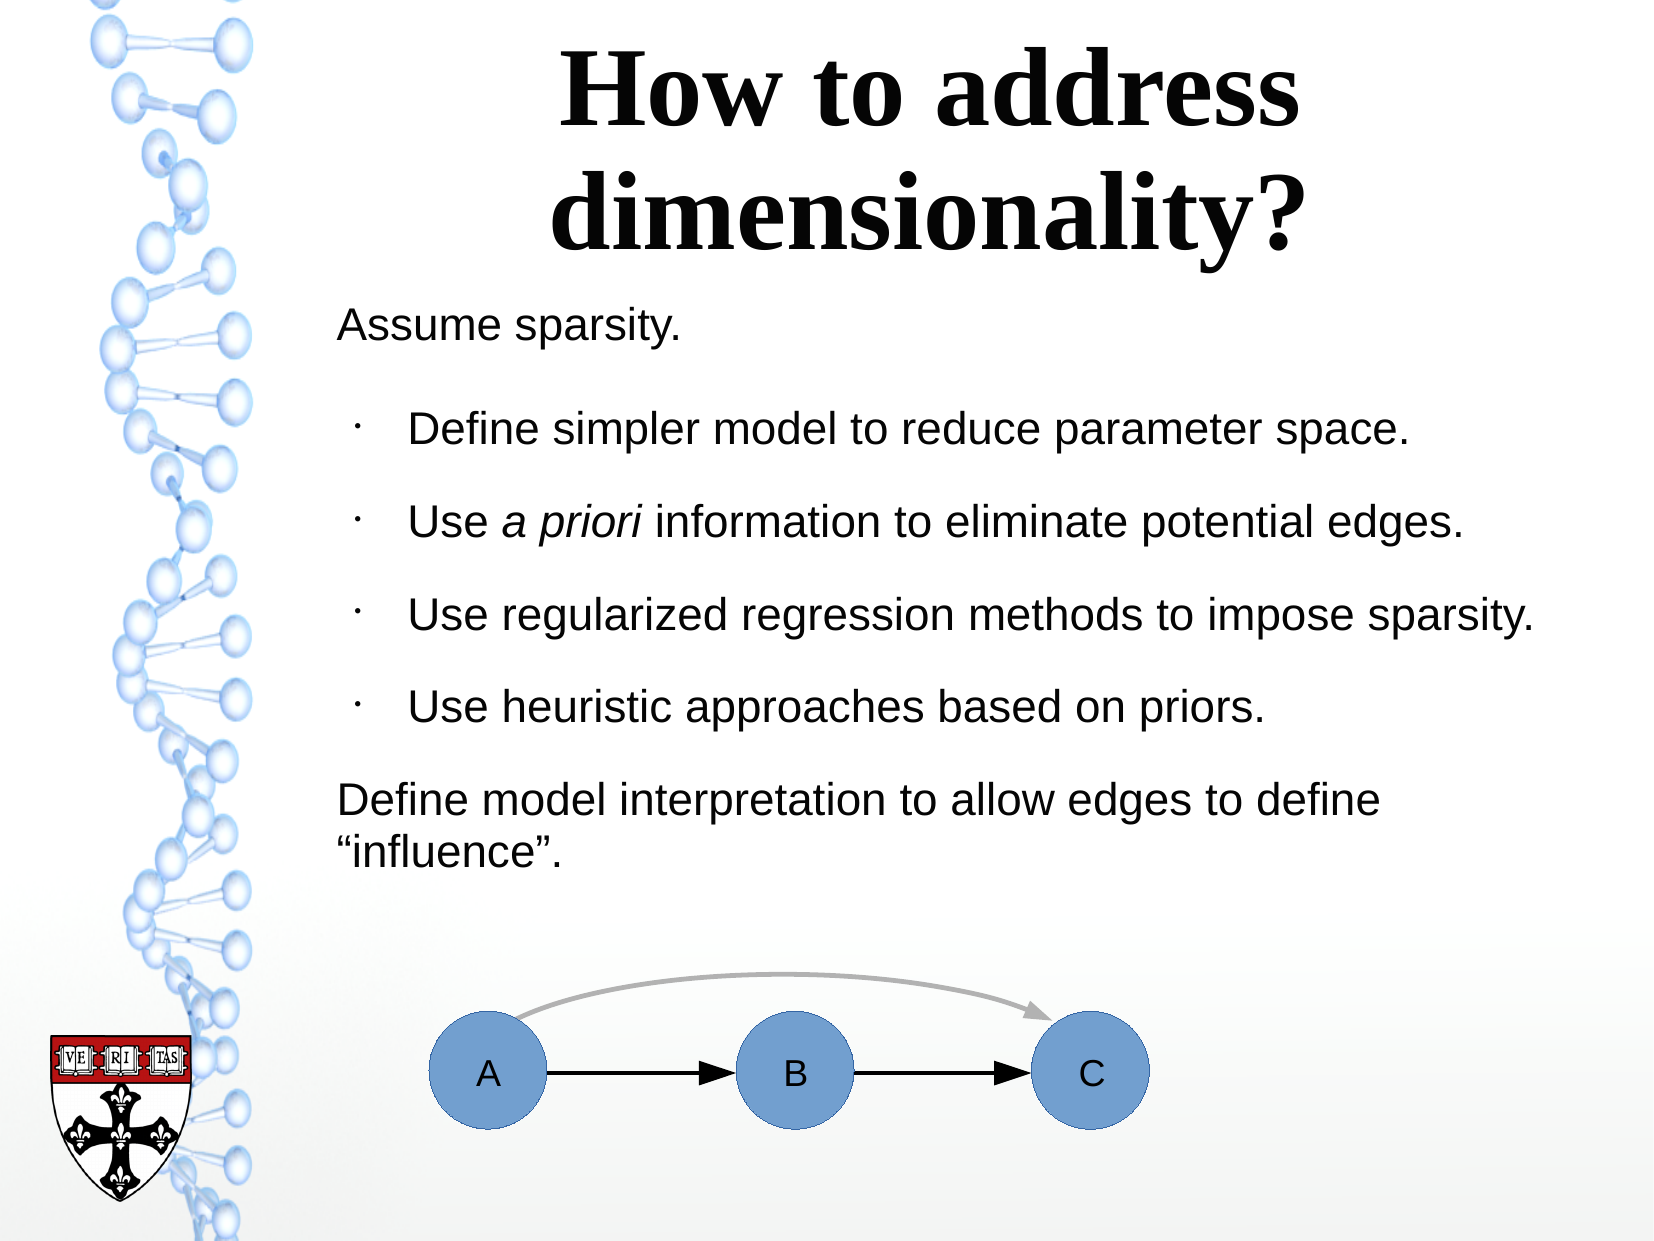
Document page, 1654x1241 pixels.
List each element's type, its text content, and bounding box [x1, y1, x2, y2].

text_box [1031, 1011, 1150, 1130]
text_box A [461, 1045, 516, 1102]
title How to address dimensionality? [265, 24, 1595, 275]
text_box C [1063, 1045, 1121, 1102]
text_box [736, 1011, 855, 1130]
picture [0, 0, 1654, 1241]
list Assume sparsity. Define simpler model to reduce parameter space. Use a priori information to eliminate potential edges. Use regularized regression methods to impose sparsity. Use heuristic approaches based on priors. Define model interpretation to allow edges to define “influence”. [265, 299, 1595, 1019]
text_box [428, 1011, 547, 1130]
text_box B [768, 1045, 824, 1102]
